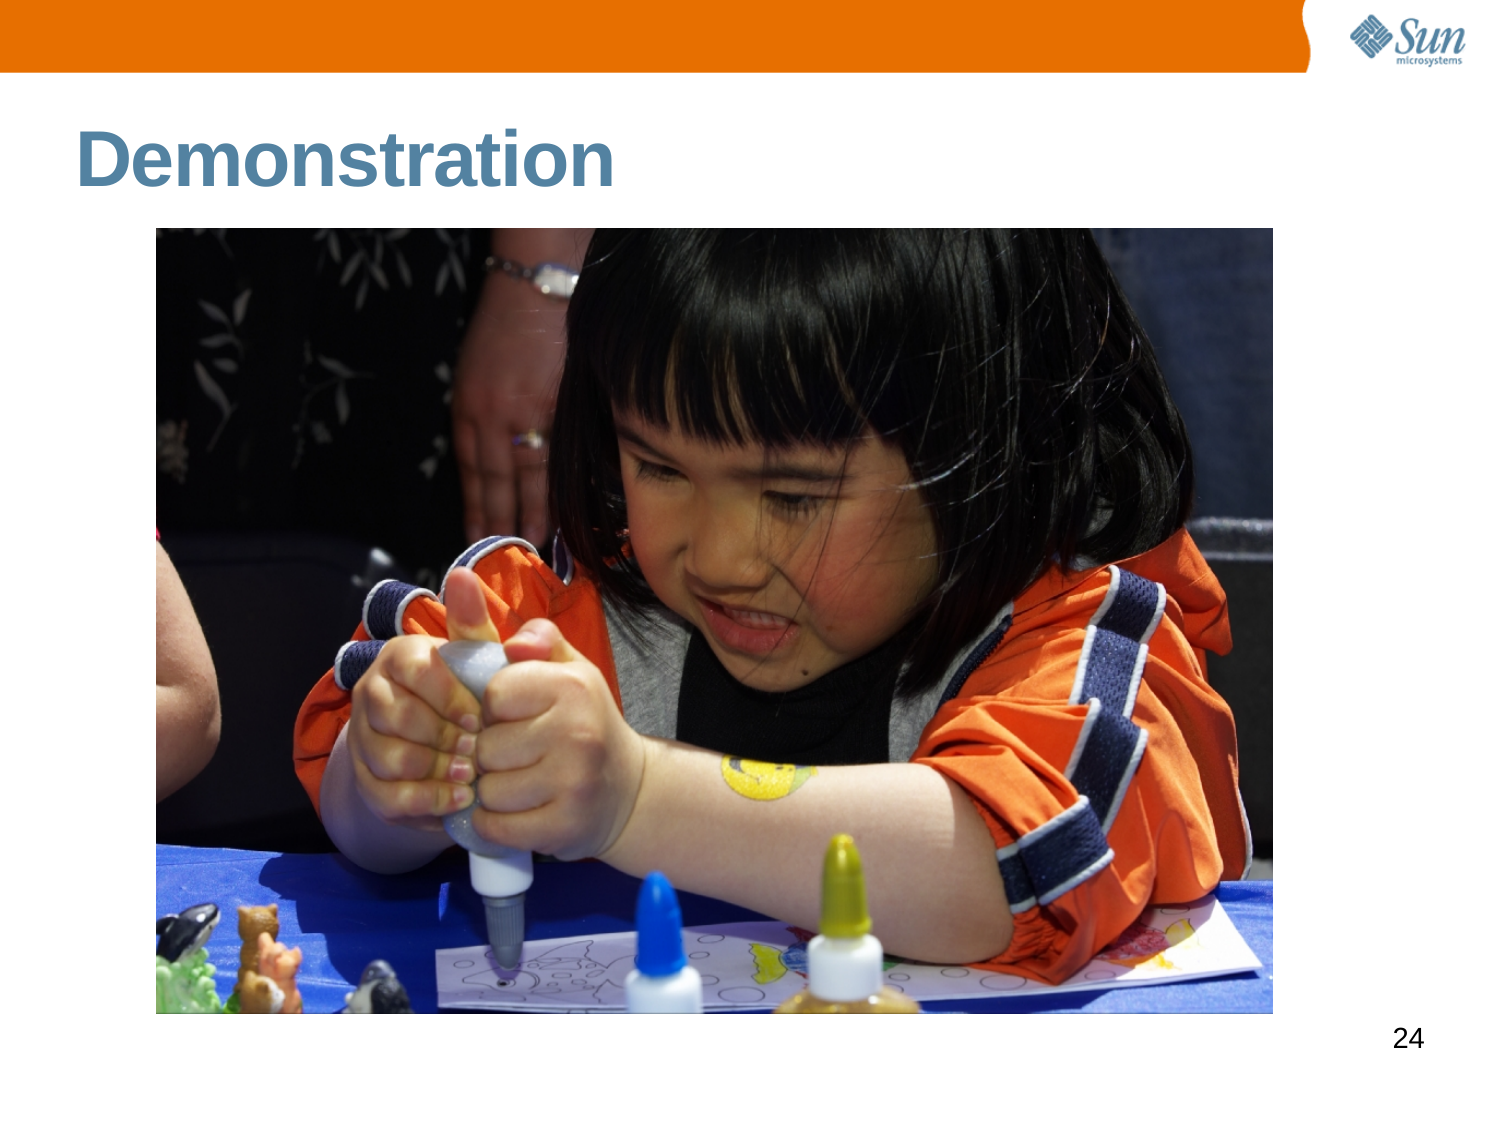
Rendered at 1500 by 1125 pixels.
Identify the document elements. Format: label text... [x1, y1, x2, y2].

picture [156, 228, 1273, 1014]
title Demonstration [75, 122, 1438, 228]
picture [0, 0, 1500, 75]
